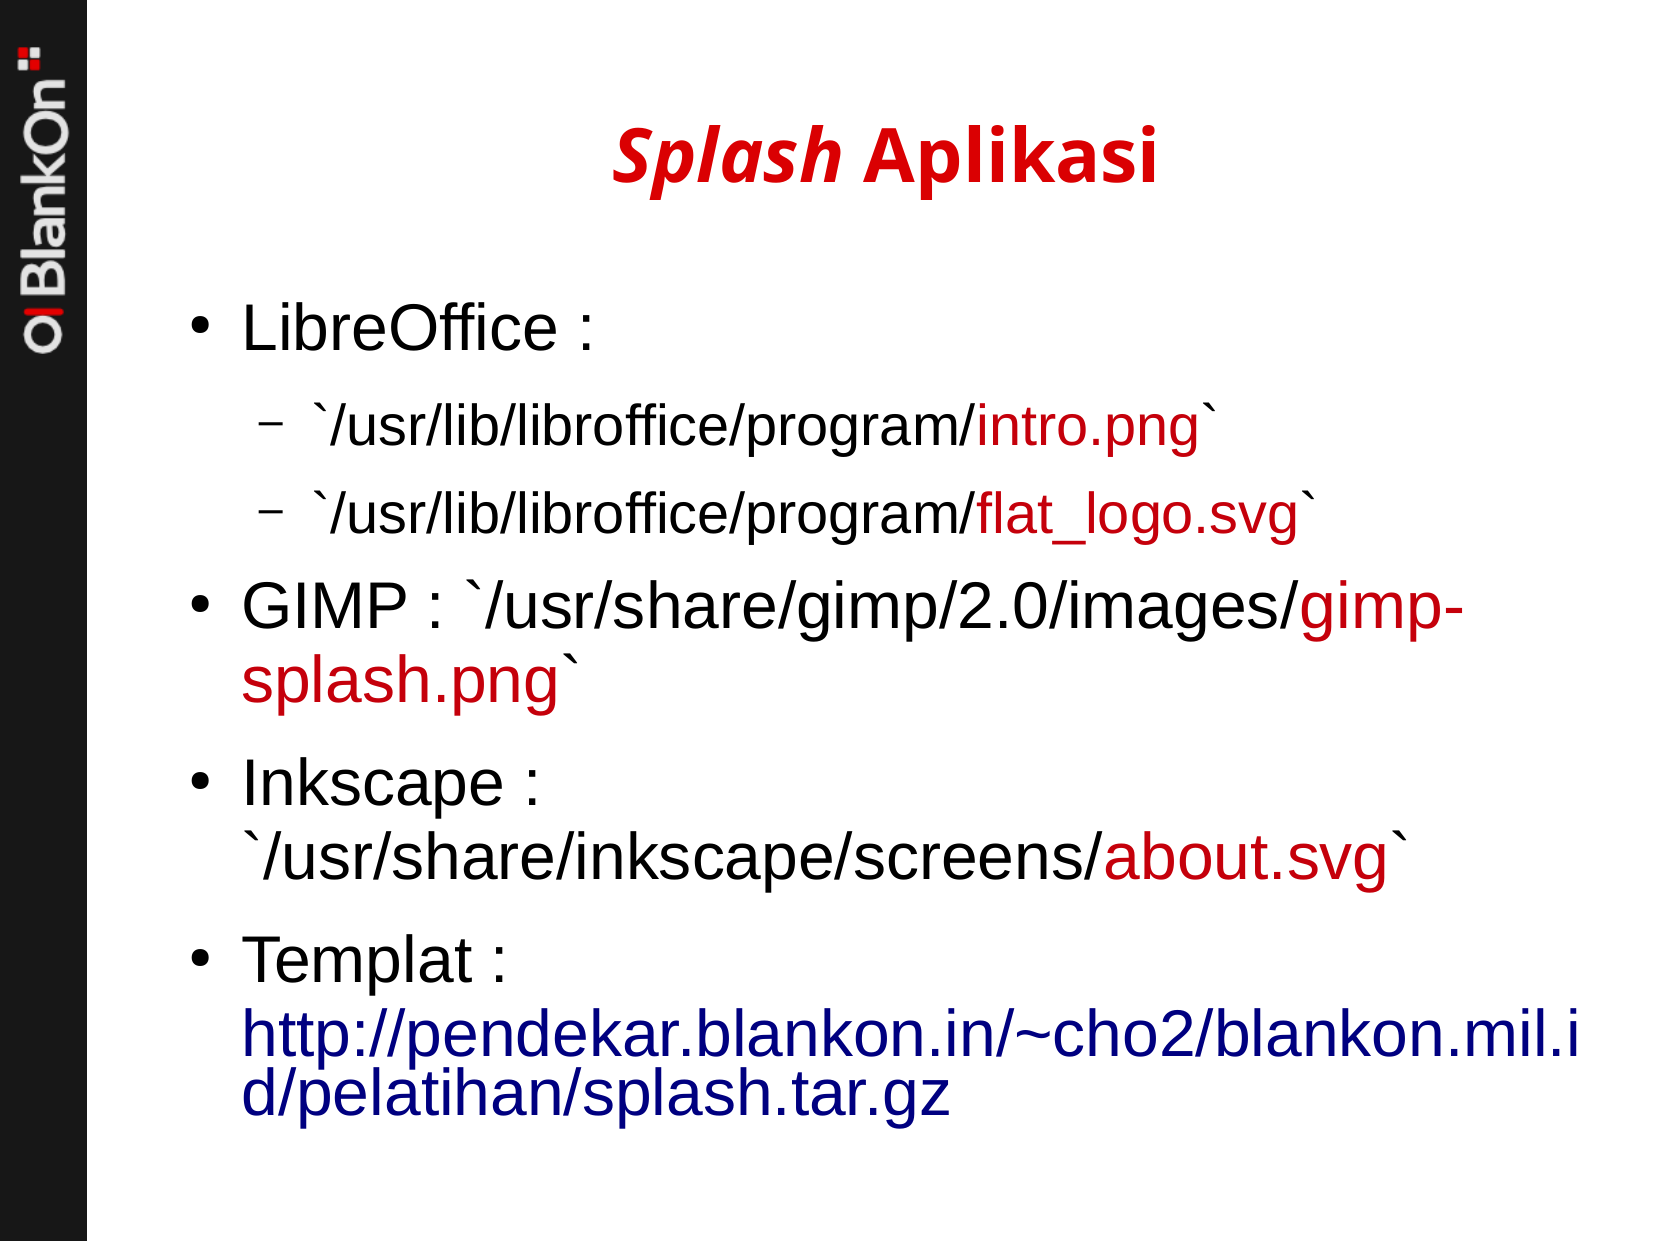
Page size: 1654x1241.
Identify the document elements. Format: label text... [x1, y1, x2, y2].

title Splash Aplikasi [124, 49, 1613, 257]
picture [0, 0, 87, 1241]
list LibreOffice : `/usr/lib/libroffice/program/intro.png` `/usr/lib/libroffice/program/flat_logo.svg` GIMP : `/usr/share/gimp/2.0/images/gimp-splash.png` Inkscape : `/usr/share/inkscape/screens/about.svg` Templat : http://pendekar.blankon.in/~cho2/blankon.mil.id/pelatihan/splash.tar.gz [171, 290, 1589, 1182]
